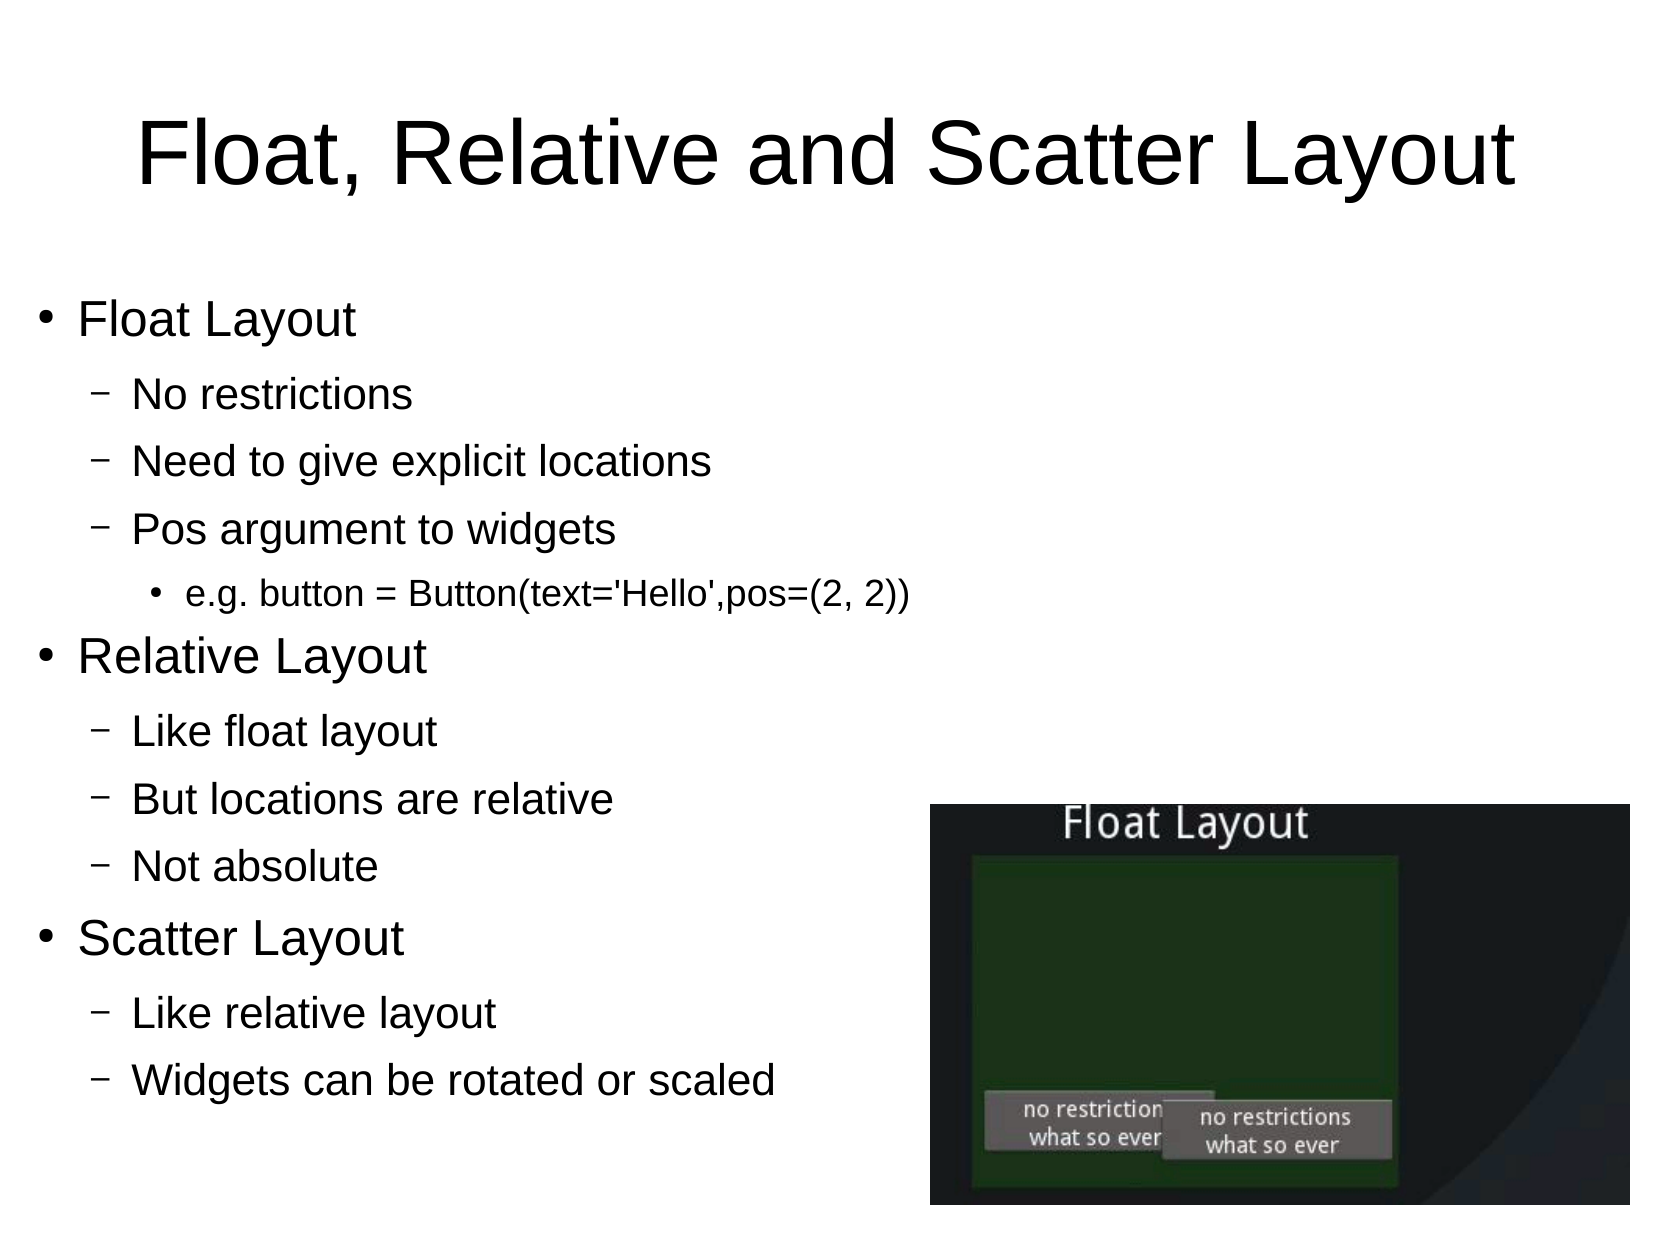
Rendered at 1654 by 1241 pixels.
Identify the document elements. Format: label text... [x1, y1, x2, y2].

picture [930, 804, 1630, 1205]
list Float Layout No restrictions Need to give explicit locations Pos argument to widgets e.g. button = Button(text='Hello',pos=(2, 2)) Relative Layout Like float layout But locations are relative Not absolute Scatter Layout Like relative layout Widgets can be rotated or scaled [23, 290, 1642, 1111]
title Float, Relative and Scatter Layout [82, 49, 1571, 257]
